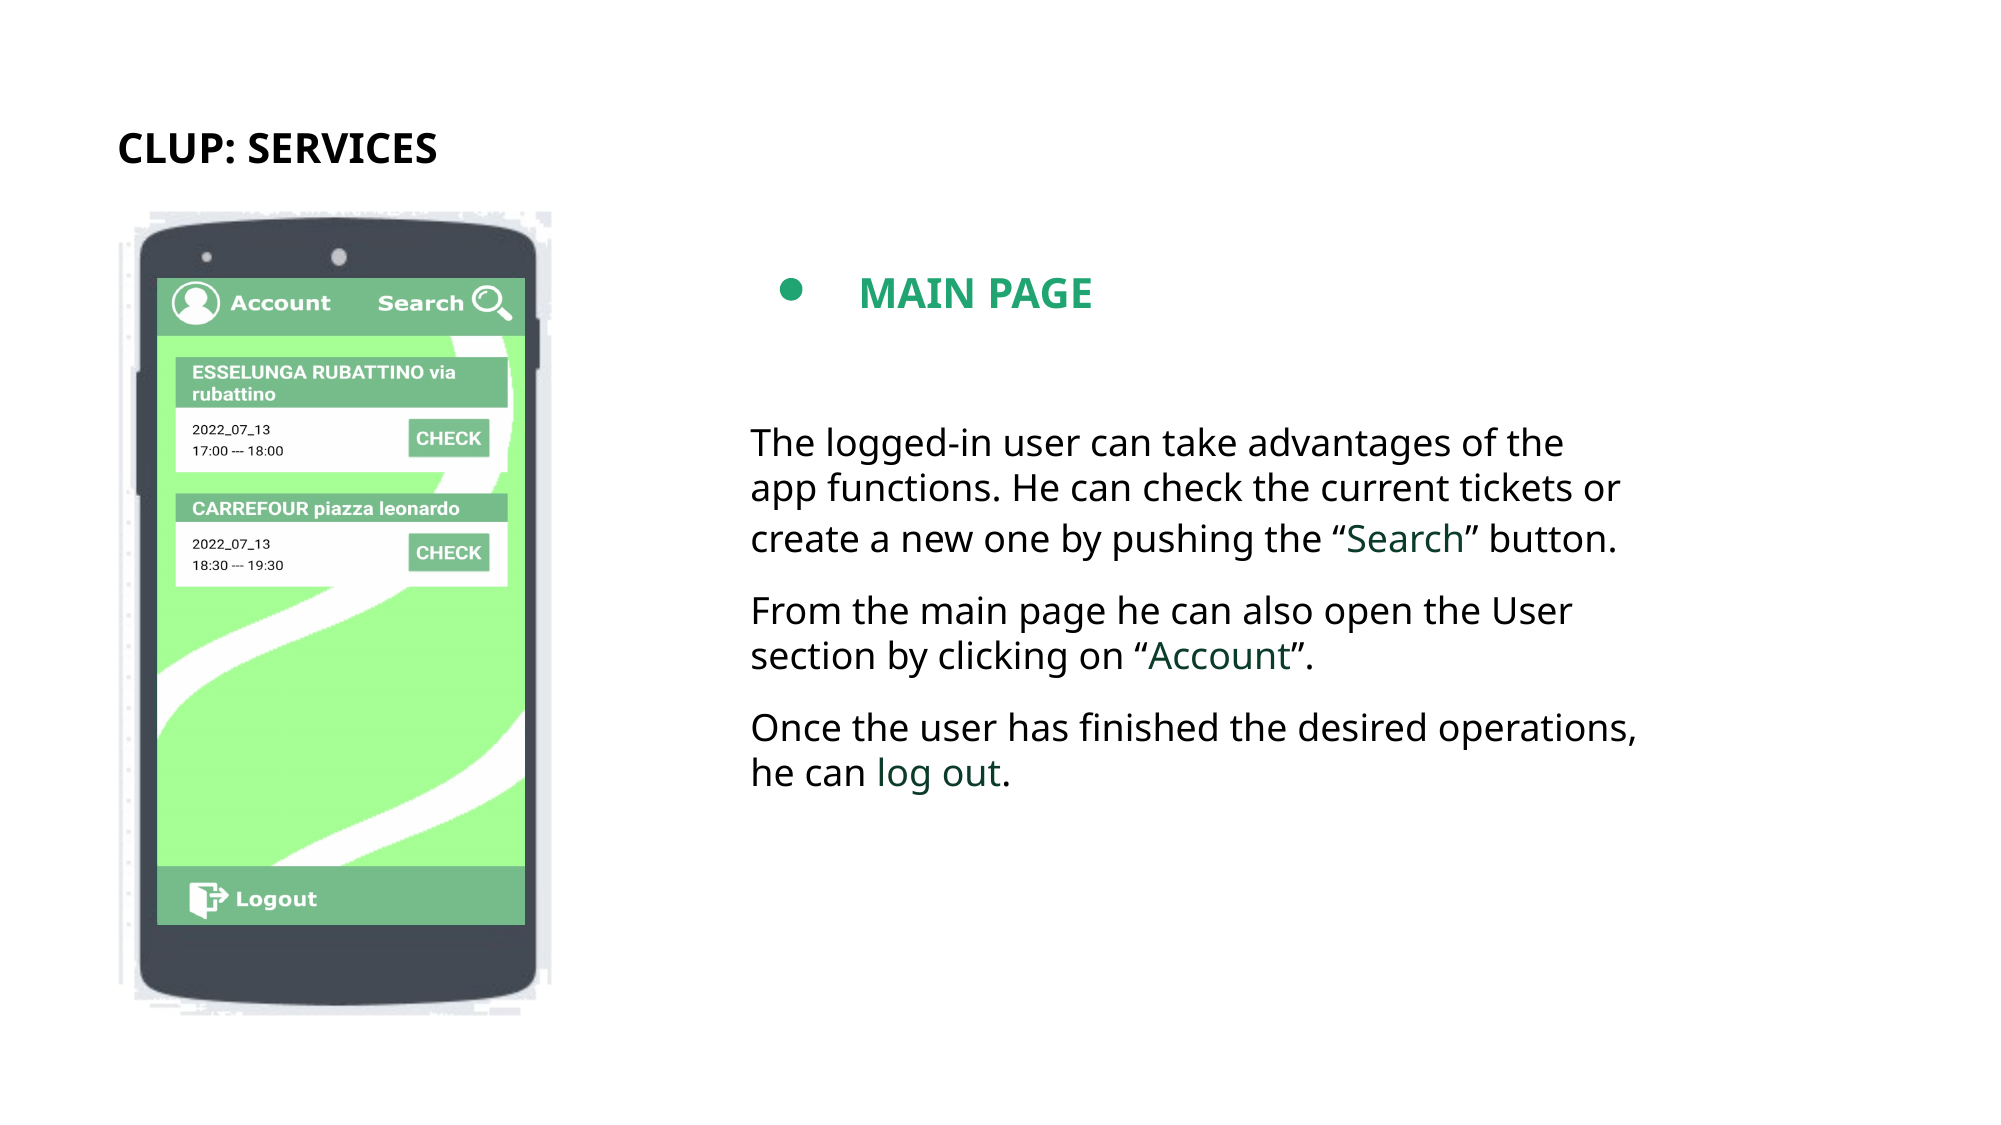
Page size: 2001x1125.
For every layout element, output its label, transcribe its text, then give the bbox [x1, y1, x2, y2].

text_box [779, 278, 803, 301]
text_box The logged-in user can take advantages of the app functions. He can check the current tickets or create a new one by pushing the “Search” button. From the main page he can also open the User section by clicking on “Account”. Once the user has finished the desired operations, he can log out. [735, 411, 1658, 818]
title CLUP: SERVICES [102, 118, 1056, 230]
picture [83, 181, 593, 1047]
text_box MAIN PAGE [843, 264, 1198, 315]
